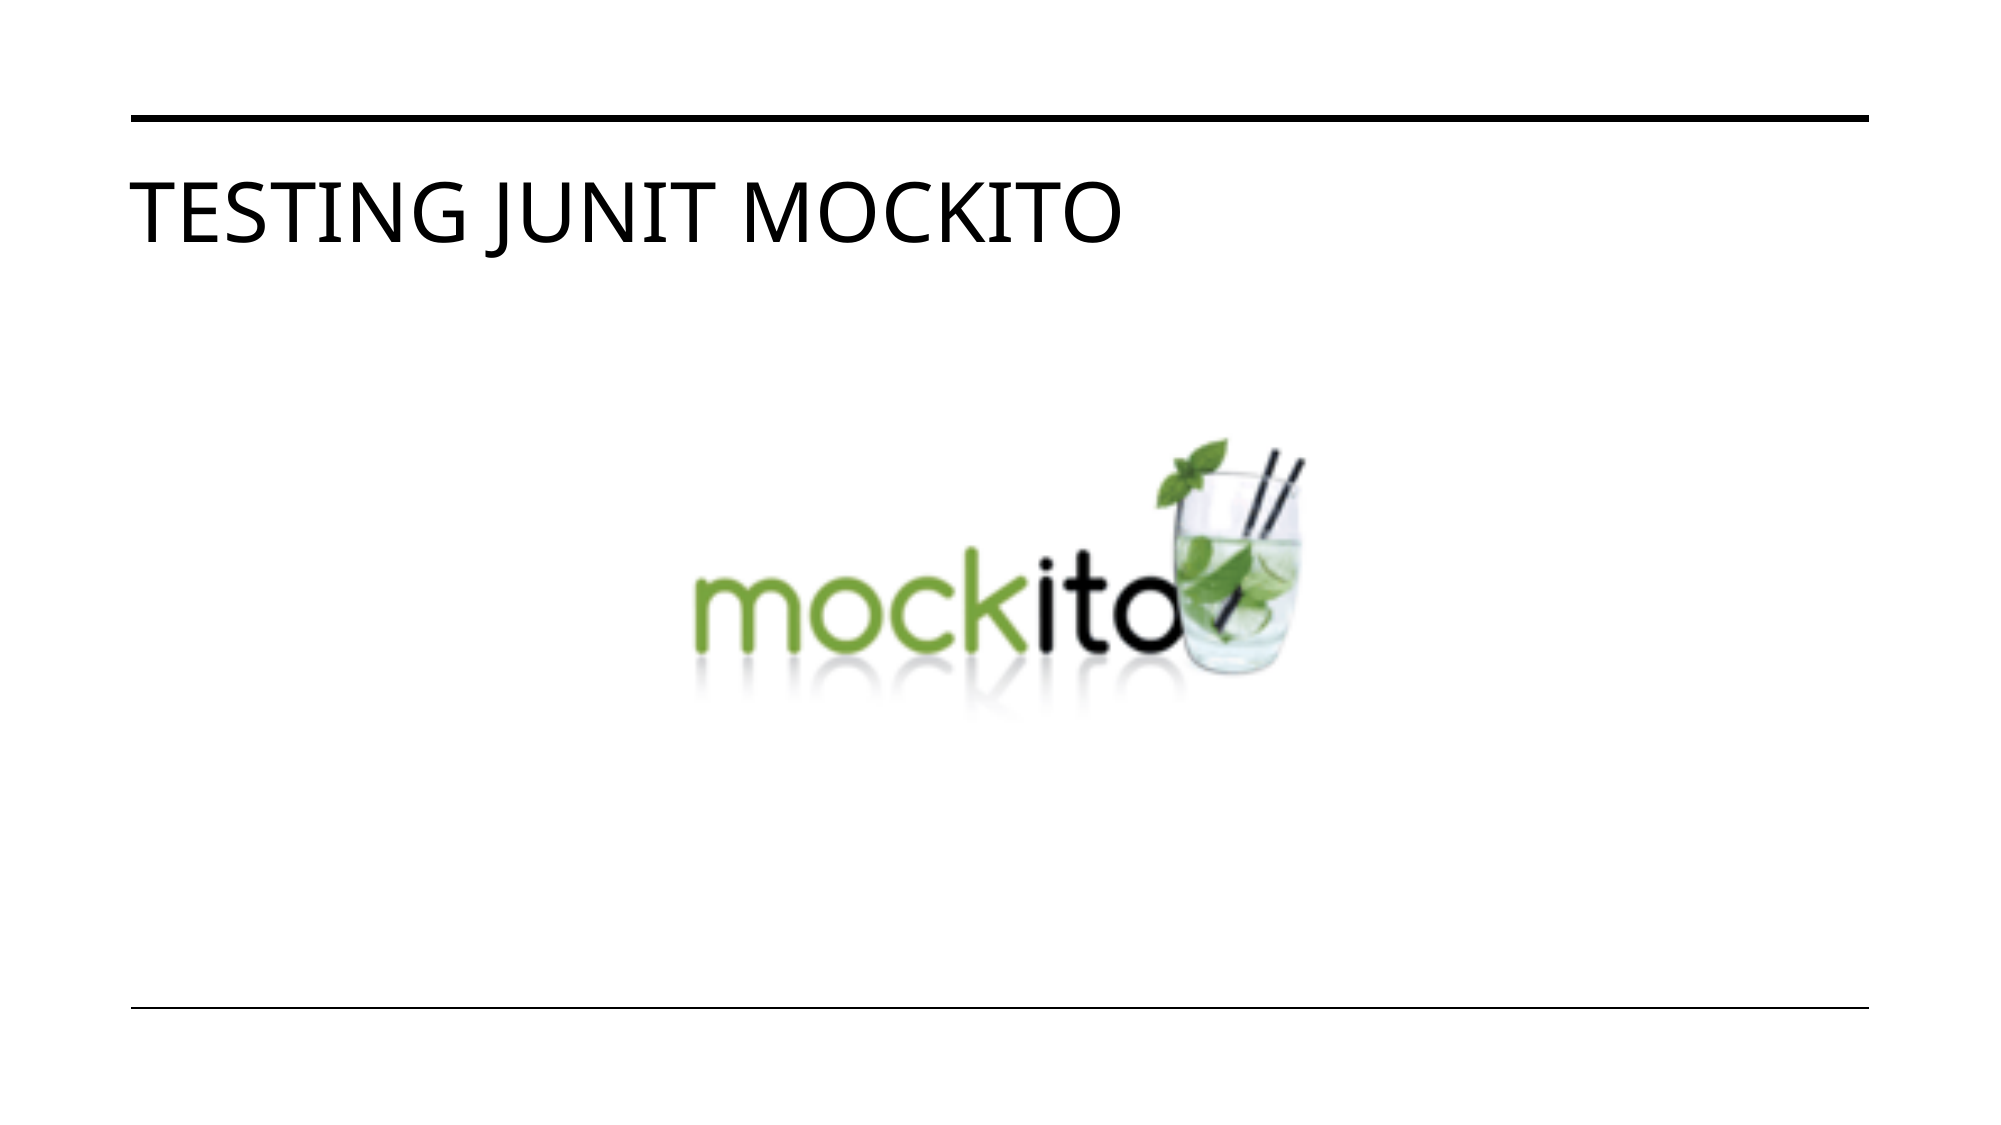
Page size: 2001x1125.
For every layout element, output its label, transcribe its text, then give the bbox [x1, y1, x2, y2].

title TESTING JUNIT MOCKITo [114, 151, 1869, 377]
picture [650, 402, 1350, 723]
